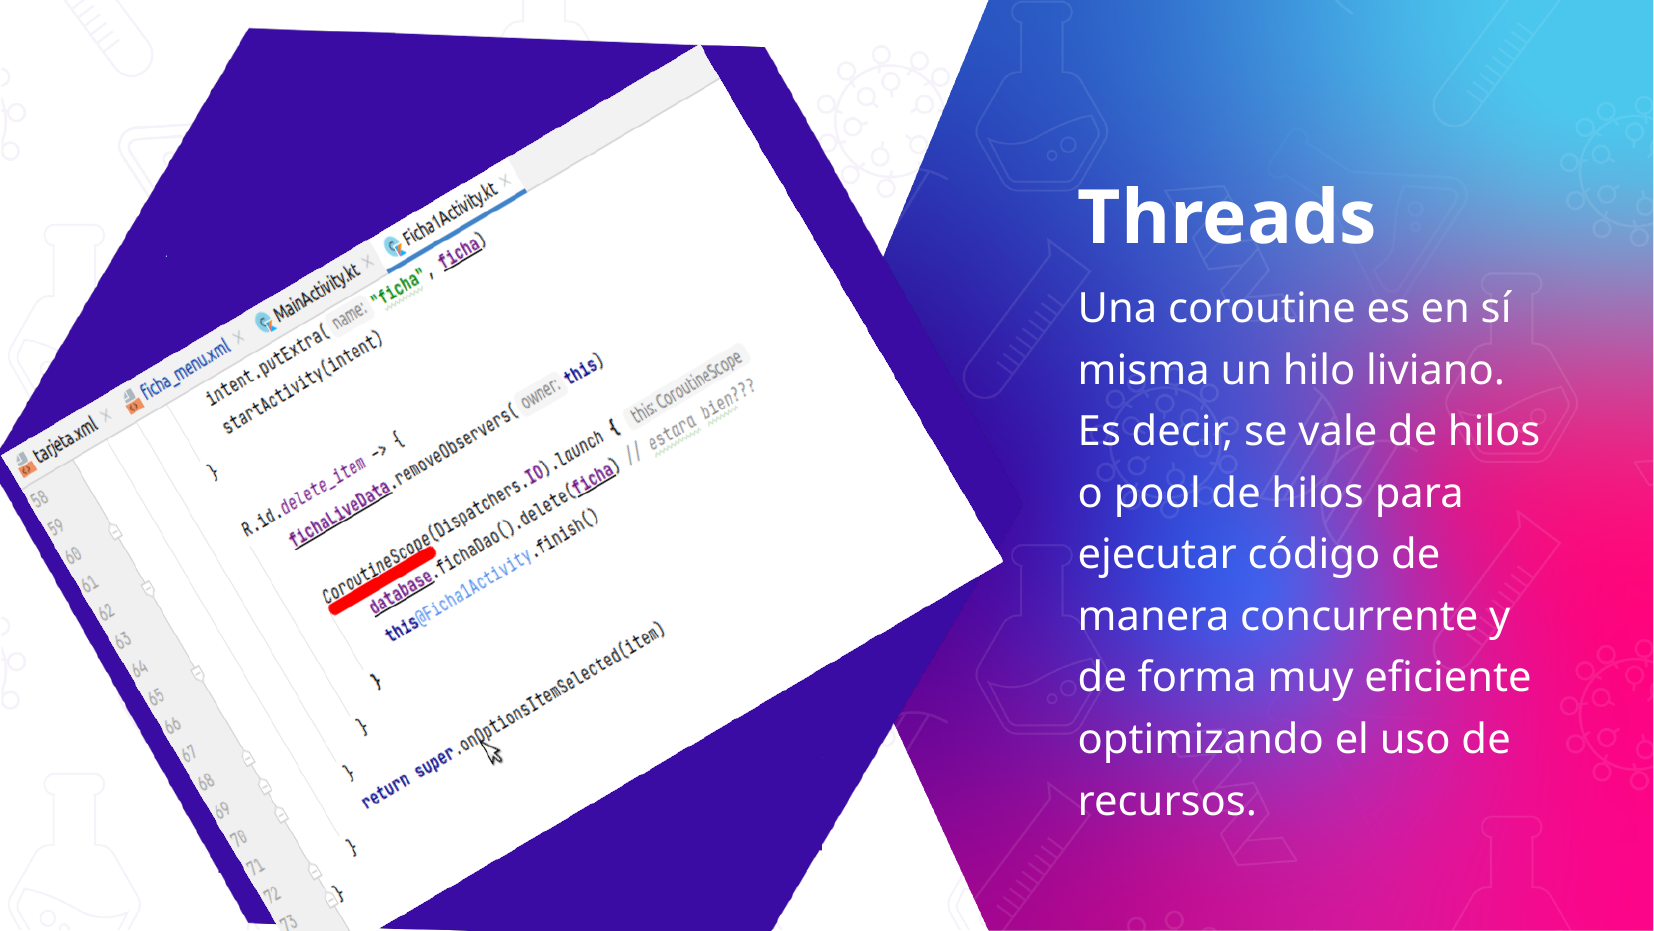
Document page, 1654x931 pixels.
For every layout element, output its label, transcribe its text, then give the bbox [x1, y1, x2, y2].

picture [0, 0, 1654, 931]
text_box Threads [1062, 147, 1640, 257]
text_box Una coroutine es en sí misma un hilo liviano. Es decir, se vale de hilos o pool de hilos para ejecutar código de manera concurrente y de forma muy eficiente optimizando el uso de recursos. [1062, 265, 1565, 857]
